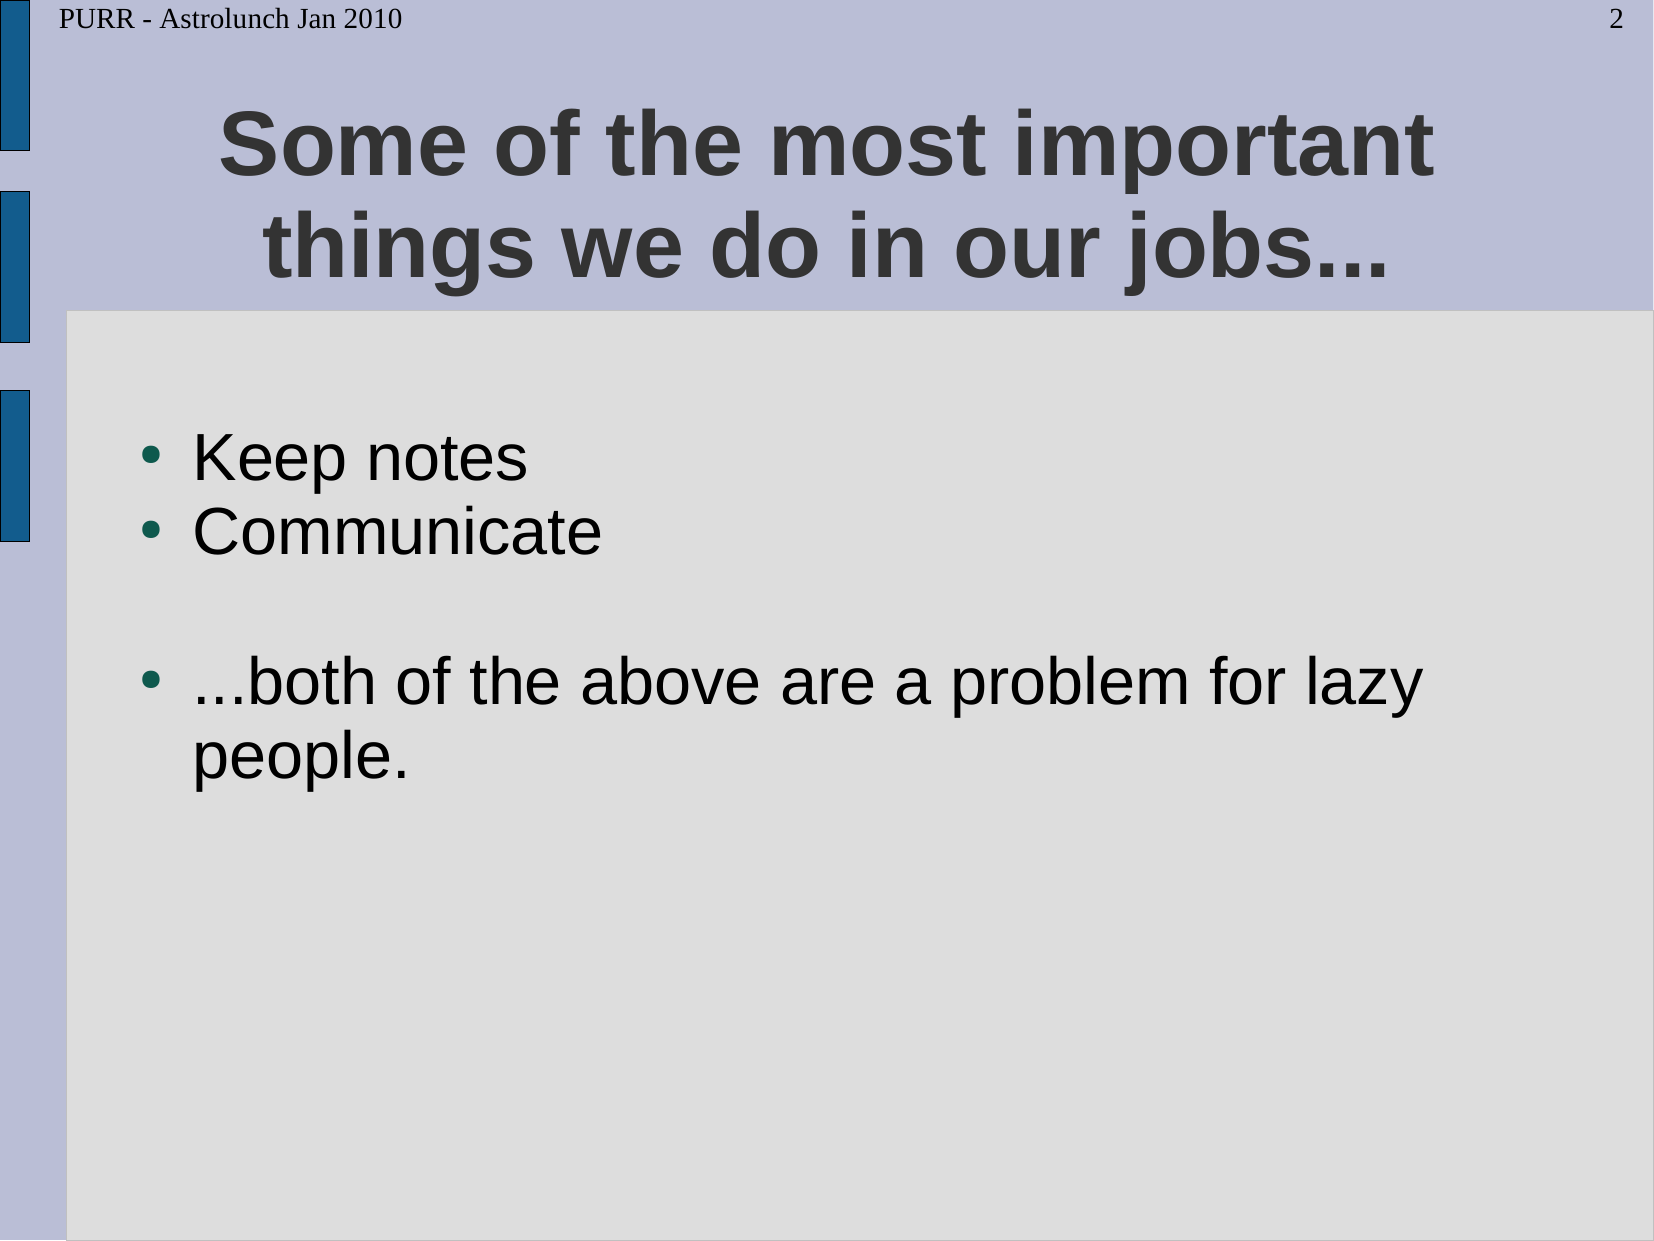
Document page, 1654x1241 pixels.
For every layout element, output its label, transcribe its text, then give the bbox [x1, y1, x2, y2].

list Keep notes Communicate ...both of the above are a problem for lazy people. [121, 344, 1534, 1149]
title Some of the most important things we do in our jobs... [121, 92, 1534, 298]
